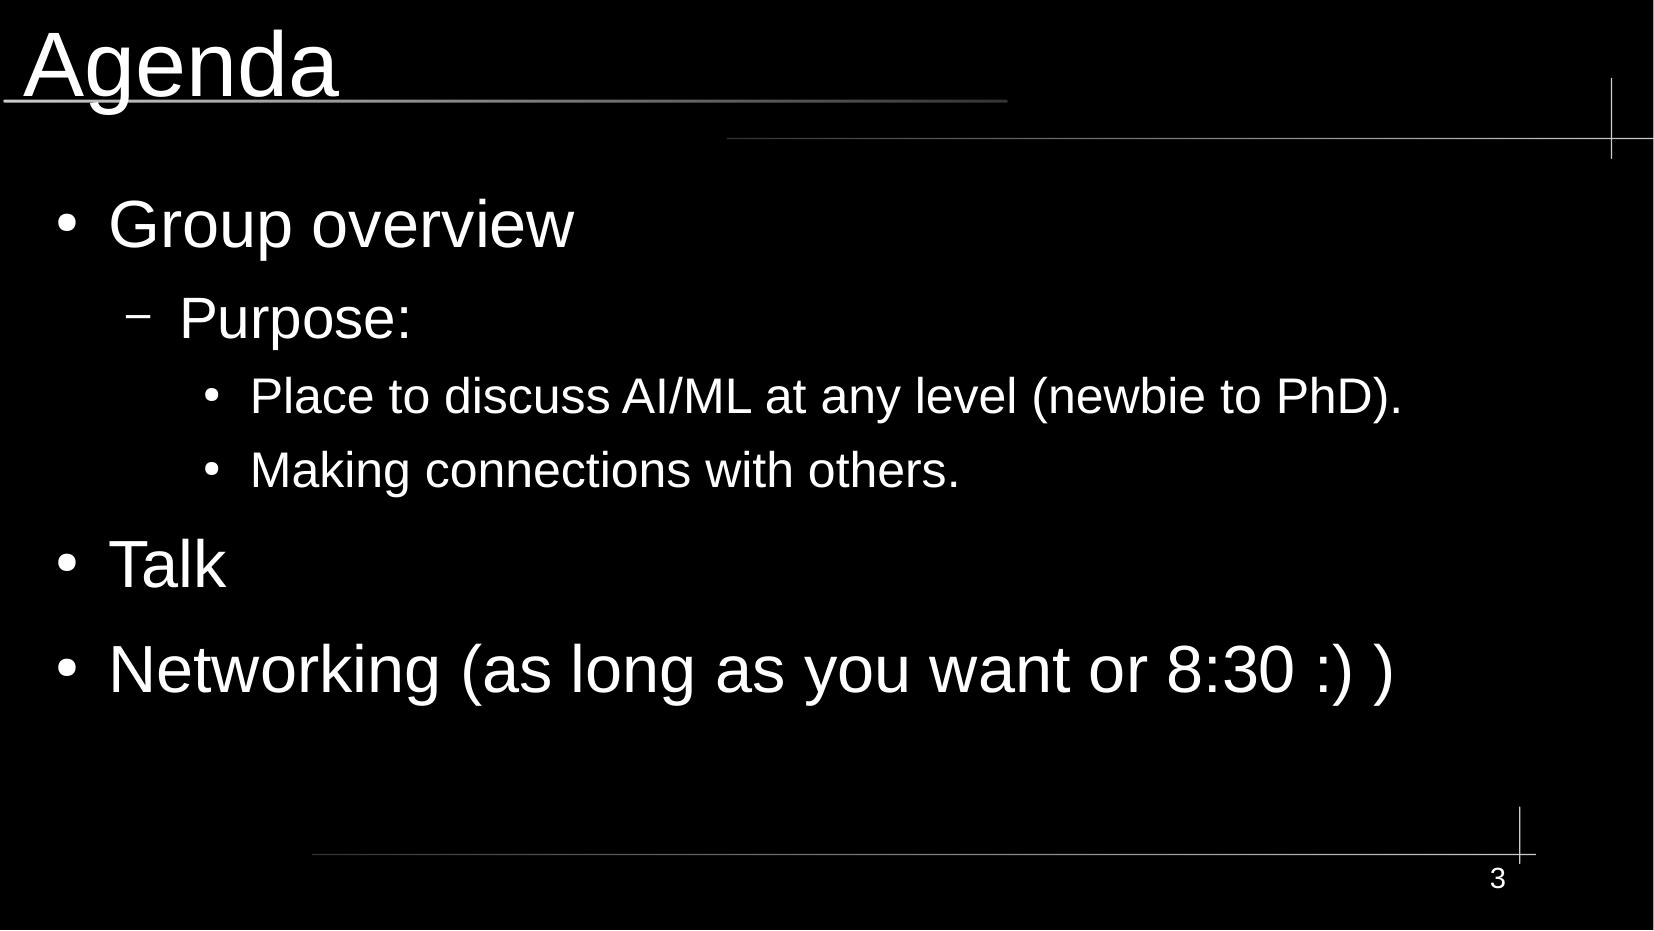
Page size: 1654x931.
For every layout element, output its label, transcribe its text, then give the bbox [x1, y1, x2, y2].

title Agenda [23, 11, 1589, 119]
list Group overview Purpose: Place to discuss AI/ML at any level (newbie to PhD). Making connections with others. Talk Networking (as long as you want or 8:30 :) ) [37, 187, 1418, 795]
